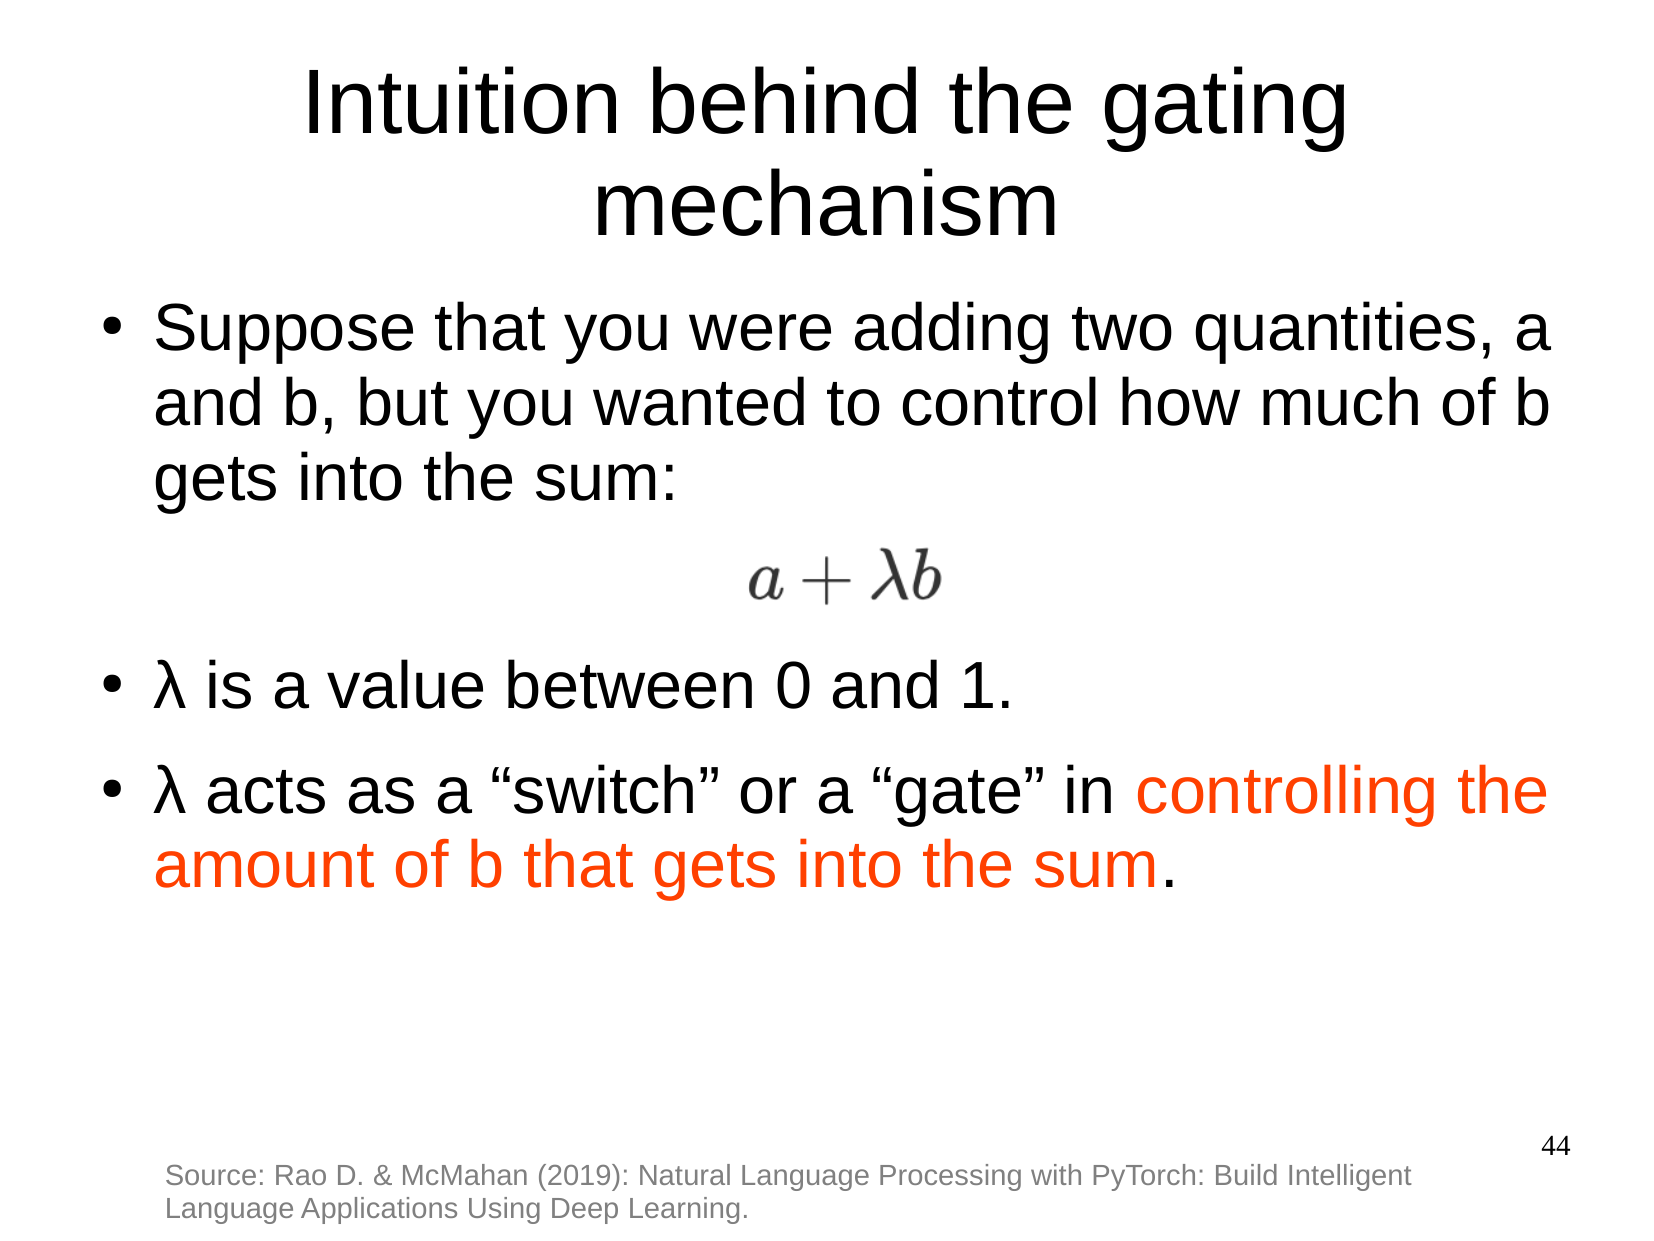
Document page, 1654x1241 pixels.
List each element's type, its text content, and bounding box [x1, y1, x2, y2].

picture [705, 527, 976, 634]
text_box Source: Rao D. & McMahan (2019): Natural Language Processing with PyTorch: Build Intelligent Language Applications Using Deep Learning. [150, 1151, 1516, 1232]
list Suppose that you were adding two quantities, a and b, but you wanted to control how much of b gets into the sum: λ is a value between 0 and 1. λ acts as a “switch” or a “gate” in controlling the amount of b that gets into the sum. [82, 290, 1571, 1010]
title Intuition behind the gating mechanism [82, 49, 1571, 257]
